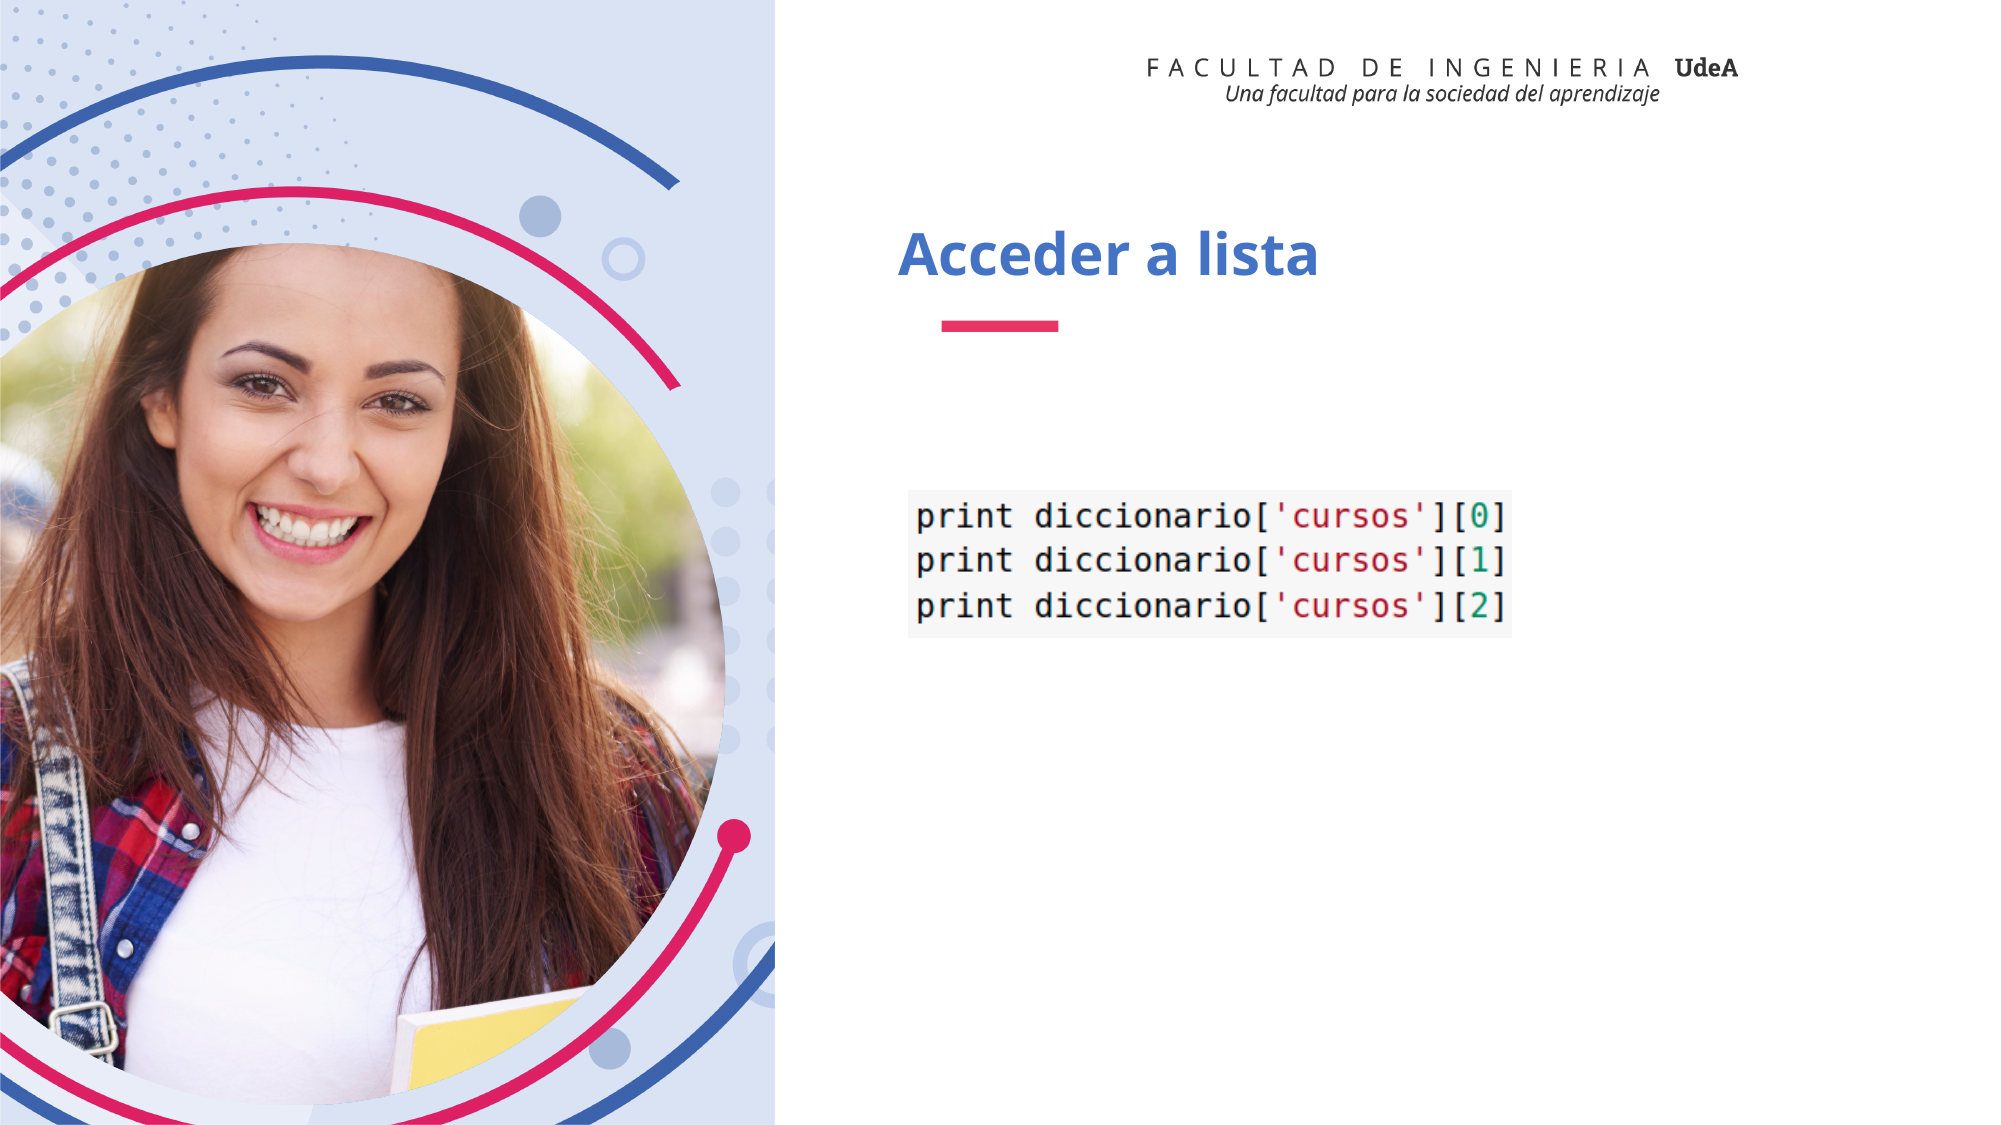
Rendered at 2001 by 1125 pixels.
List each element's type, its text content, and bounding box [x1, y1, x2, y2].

text_box Acceder a lista [883, 201, 1780, 312]
picture [908, 490, 1512, 638]
picture [1148, 57, 1738, 106]
picture [0, 0, 775, 1125]
